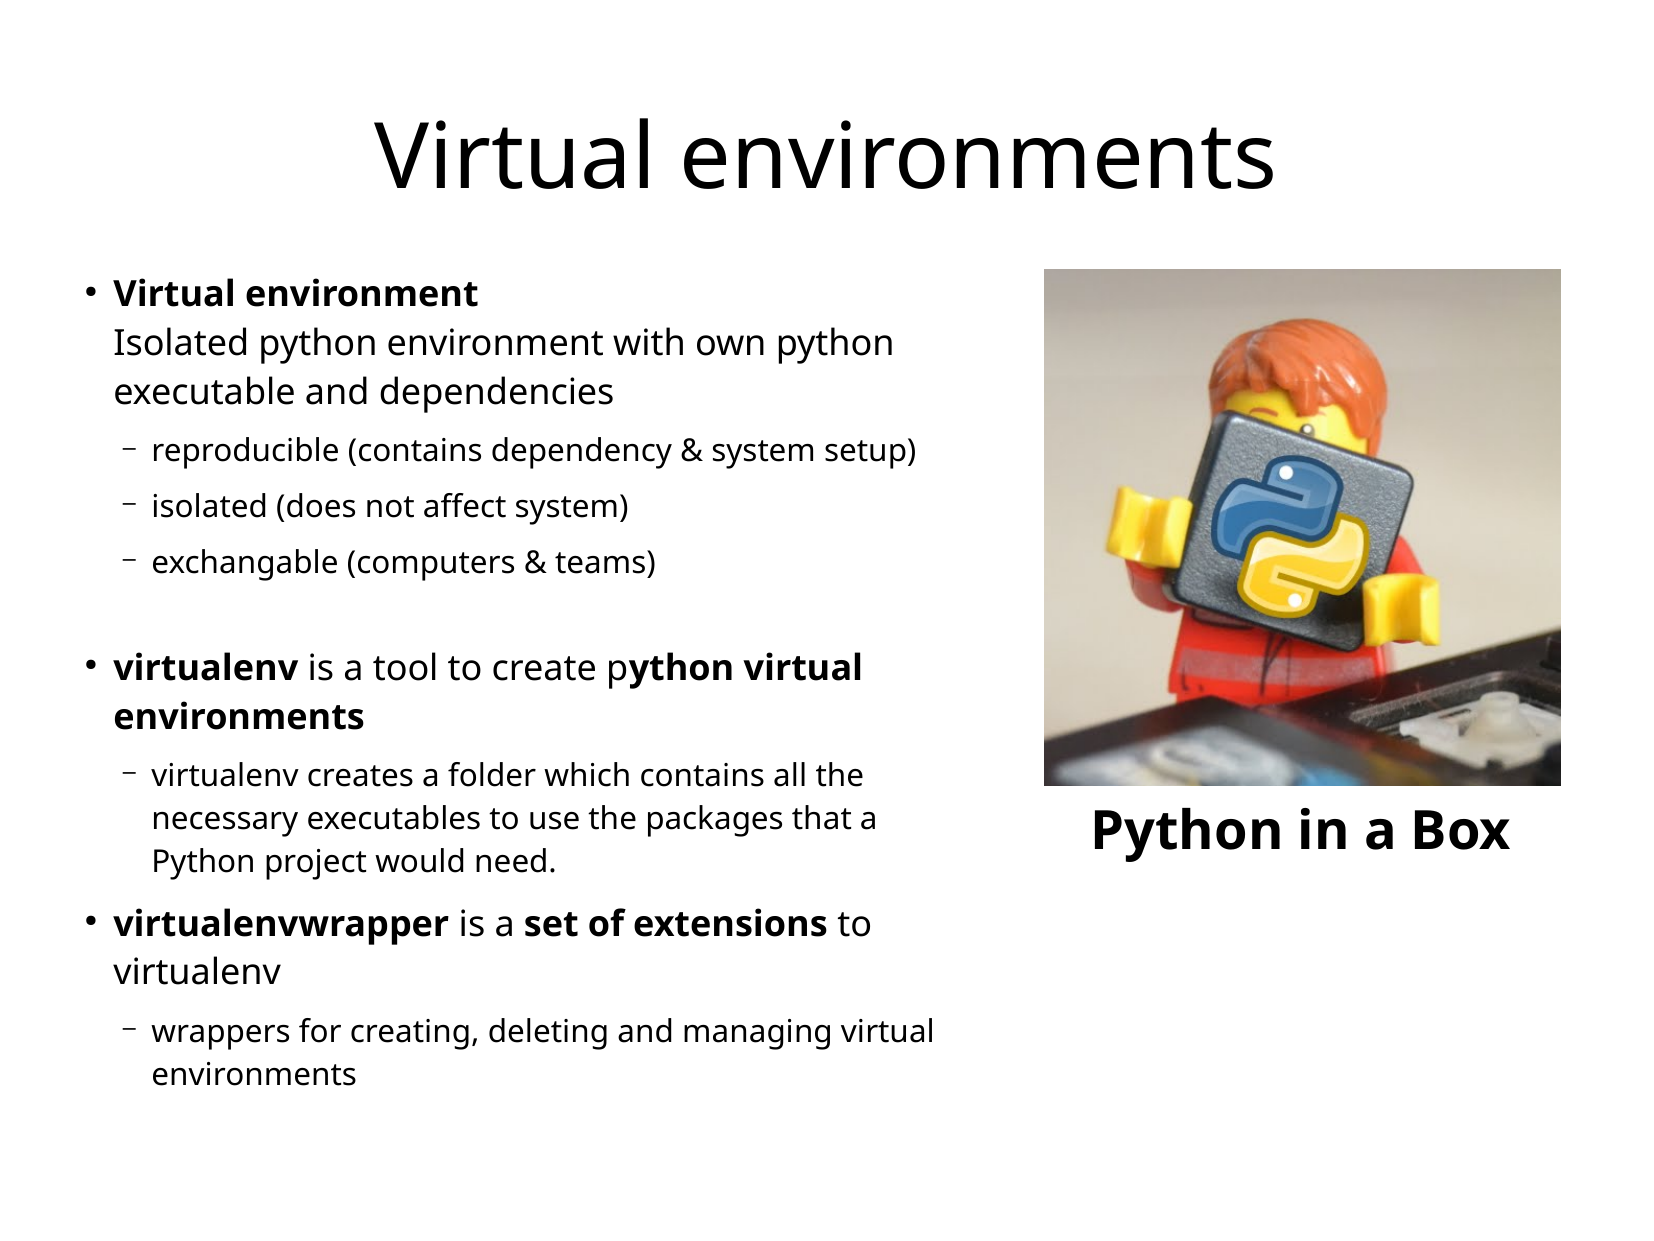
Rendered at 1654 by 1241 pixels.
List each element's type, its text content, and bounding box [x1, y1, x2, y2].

text_box Python in a Box [1020, 791, 1561, 886]
picture [1044, 269, 1561, 786]
title Virtual environments [82, 49, 1571, 257]
list Virtual environment Isolated python environment with own python executable and dependencies reproducible (contains dependency & system setup) isolated (does not affect system) exchangable (computers & teams) virtualenv is a tool to create python virtual environments virtualenv creates a folder which contains all the necessary executables to use the packages that a Python project would need. virtualenvwrapper is a set of extensions to virtualenv wrappers for creating, deleting and managing virtual environments [75, 268, 968, 1096]
